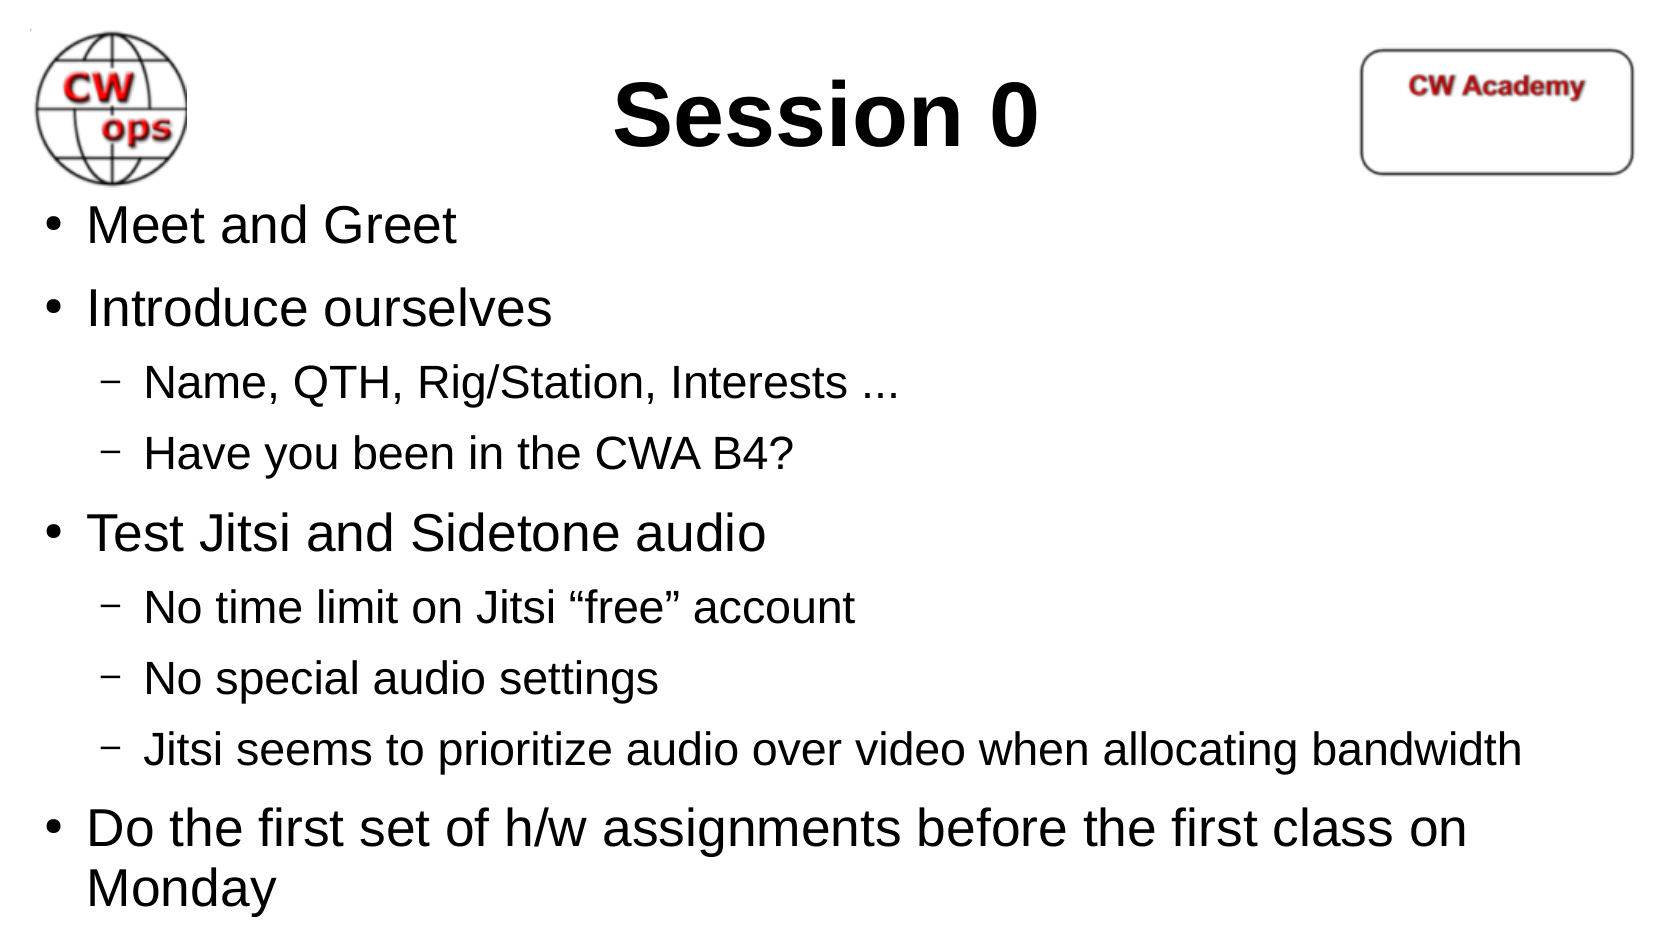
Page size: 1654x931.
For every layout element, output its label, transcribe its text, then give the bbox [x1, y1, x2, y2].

title Session 0 [82, 37, 1571, 193]
picture [1571, 37, 1640, 186]
list Meet and Greet Introduce ourselves Name, QTH, Rig/Station, Interests ... Have you been in the CWA B4? Test Jitsi and Sidetone audio No time limit on Jitsi “free” account No special audio settings Jitsi seems to prioritize audio over video when allocating bandwidth Do the first set of h/w assignments before the first class on Monday [30, 195, 1636, 923]
picture [30, 29, 187, 194]
